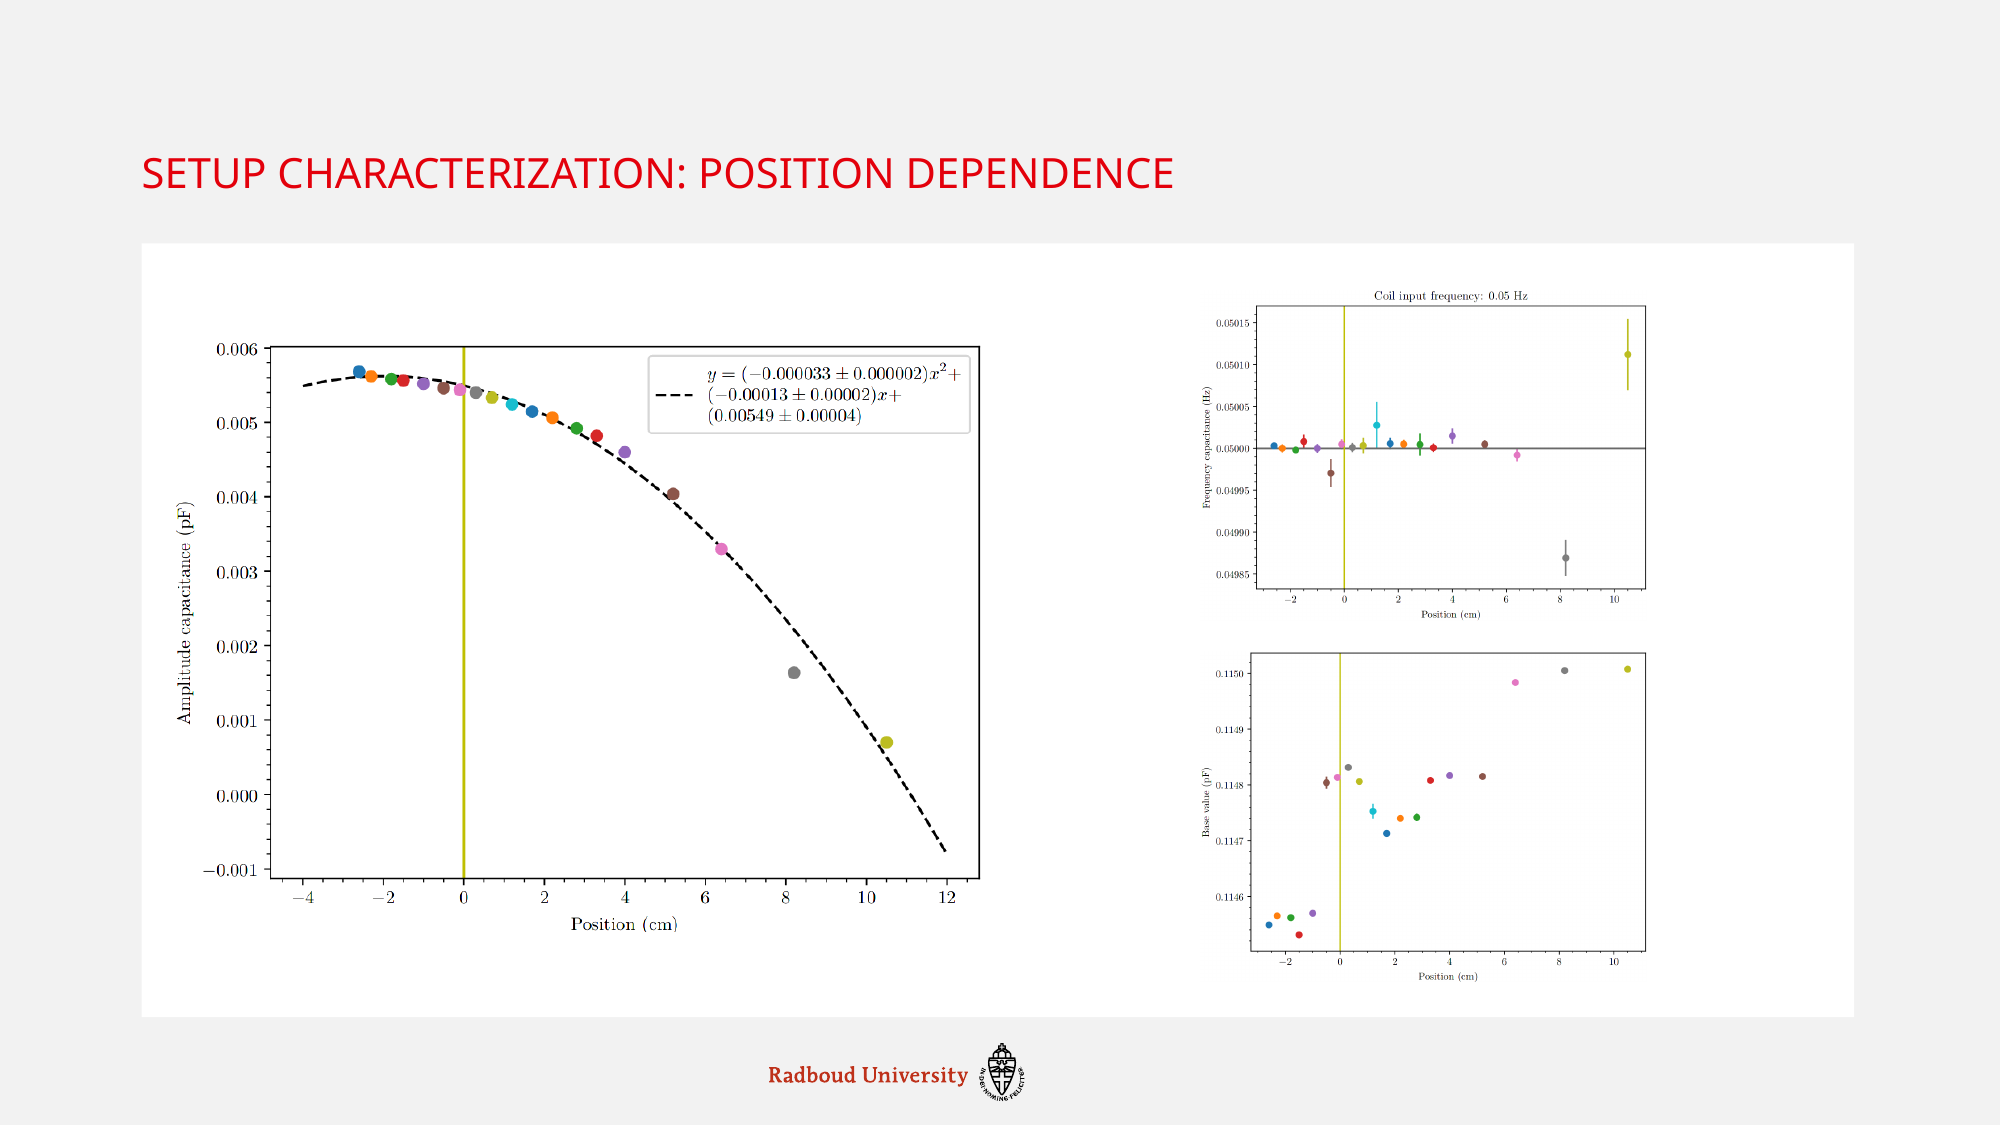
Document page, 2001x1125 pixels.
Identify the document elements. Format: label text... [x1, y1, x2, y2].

picture [1200, 290, 1647, 621]
title Setup Characterization: position dependence [141, 146, 1855, 195]
picture [1200, 651, 1647, 982]
picture [174, 341, 981, 932]
